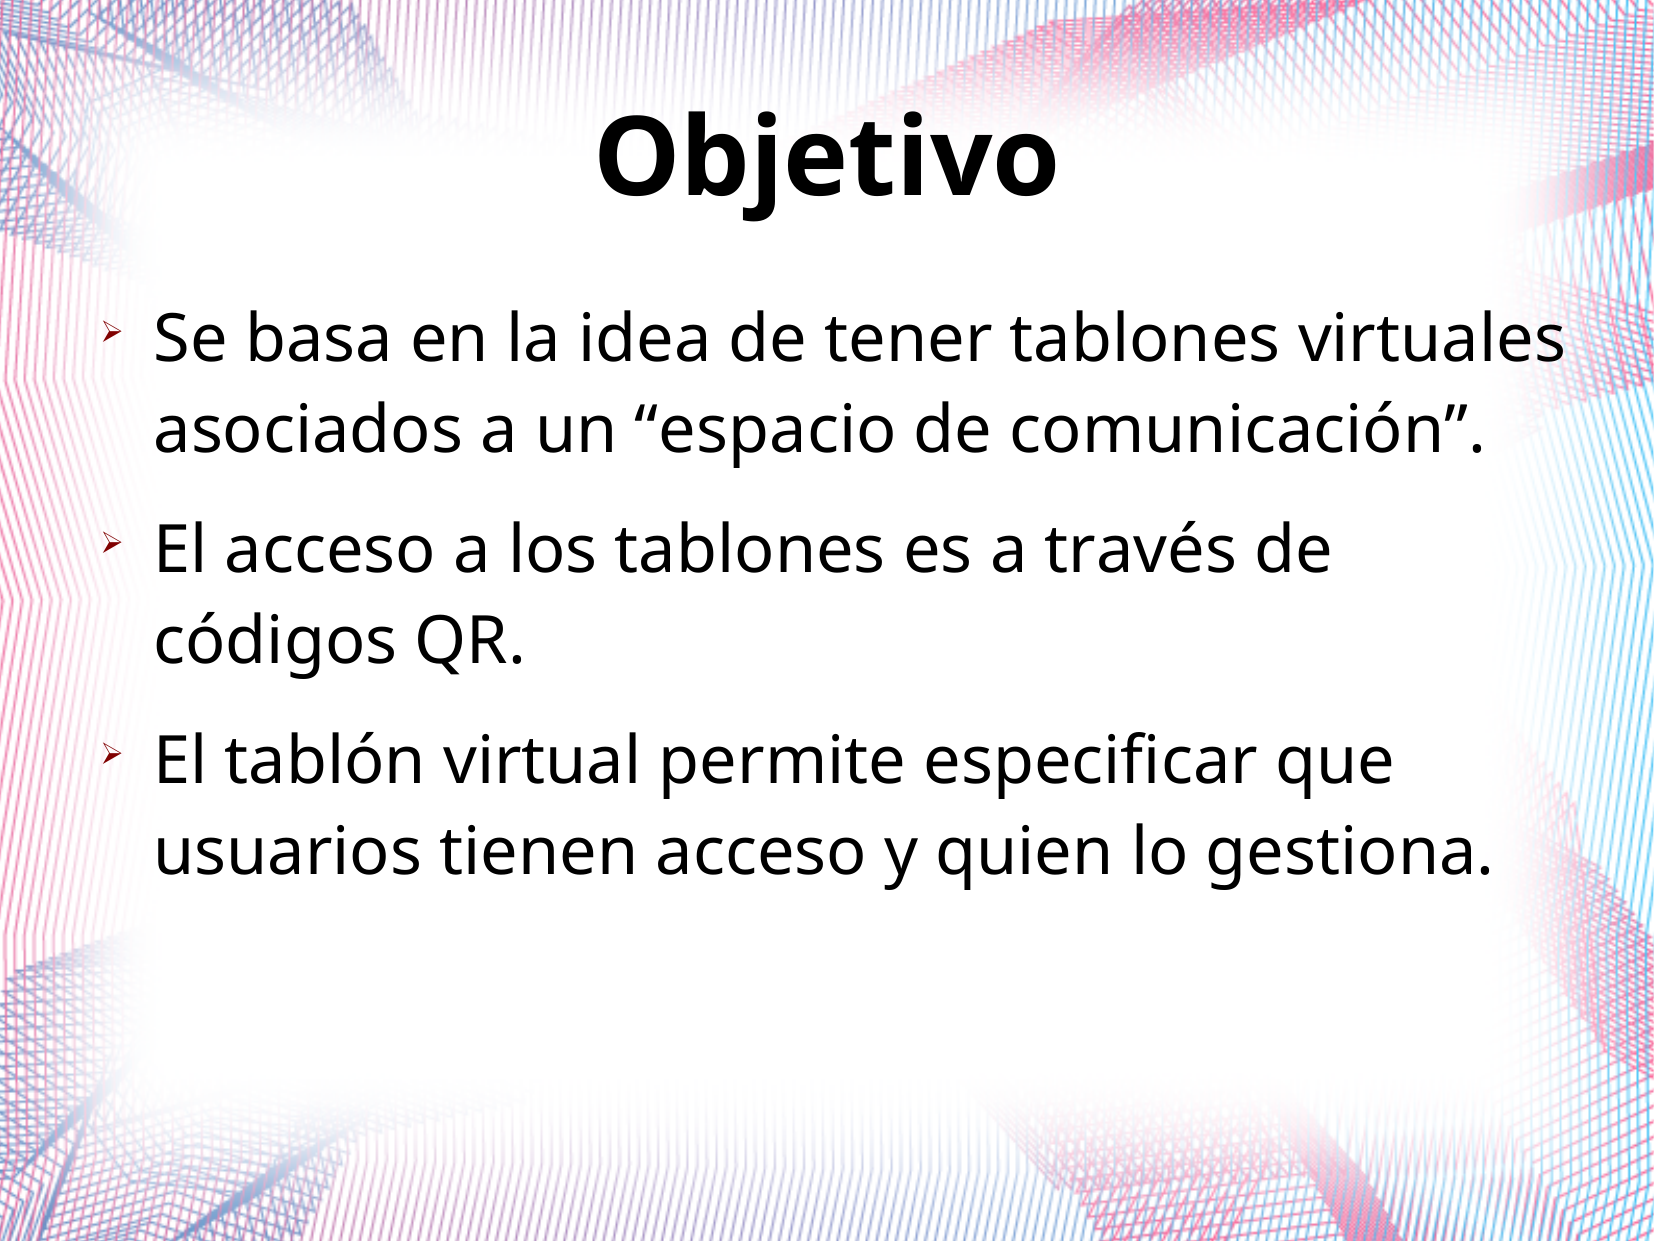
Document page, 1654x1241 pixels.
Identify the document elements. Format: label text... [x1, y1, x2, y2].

picture [0, 0, 1654, 1241]
title Objetivo [82, 49, 1571, 257]
list Se basa en la idea de tener tablones virtuales asociados a un “espacio de comunicación”. El acceso a los tablones es a través de códigos QR. El tablón virtual permite especificar que usuarios tienen acceso y quien lo gestiona. [82, 290, 1571, 1079]
